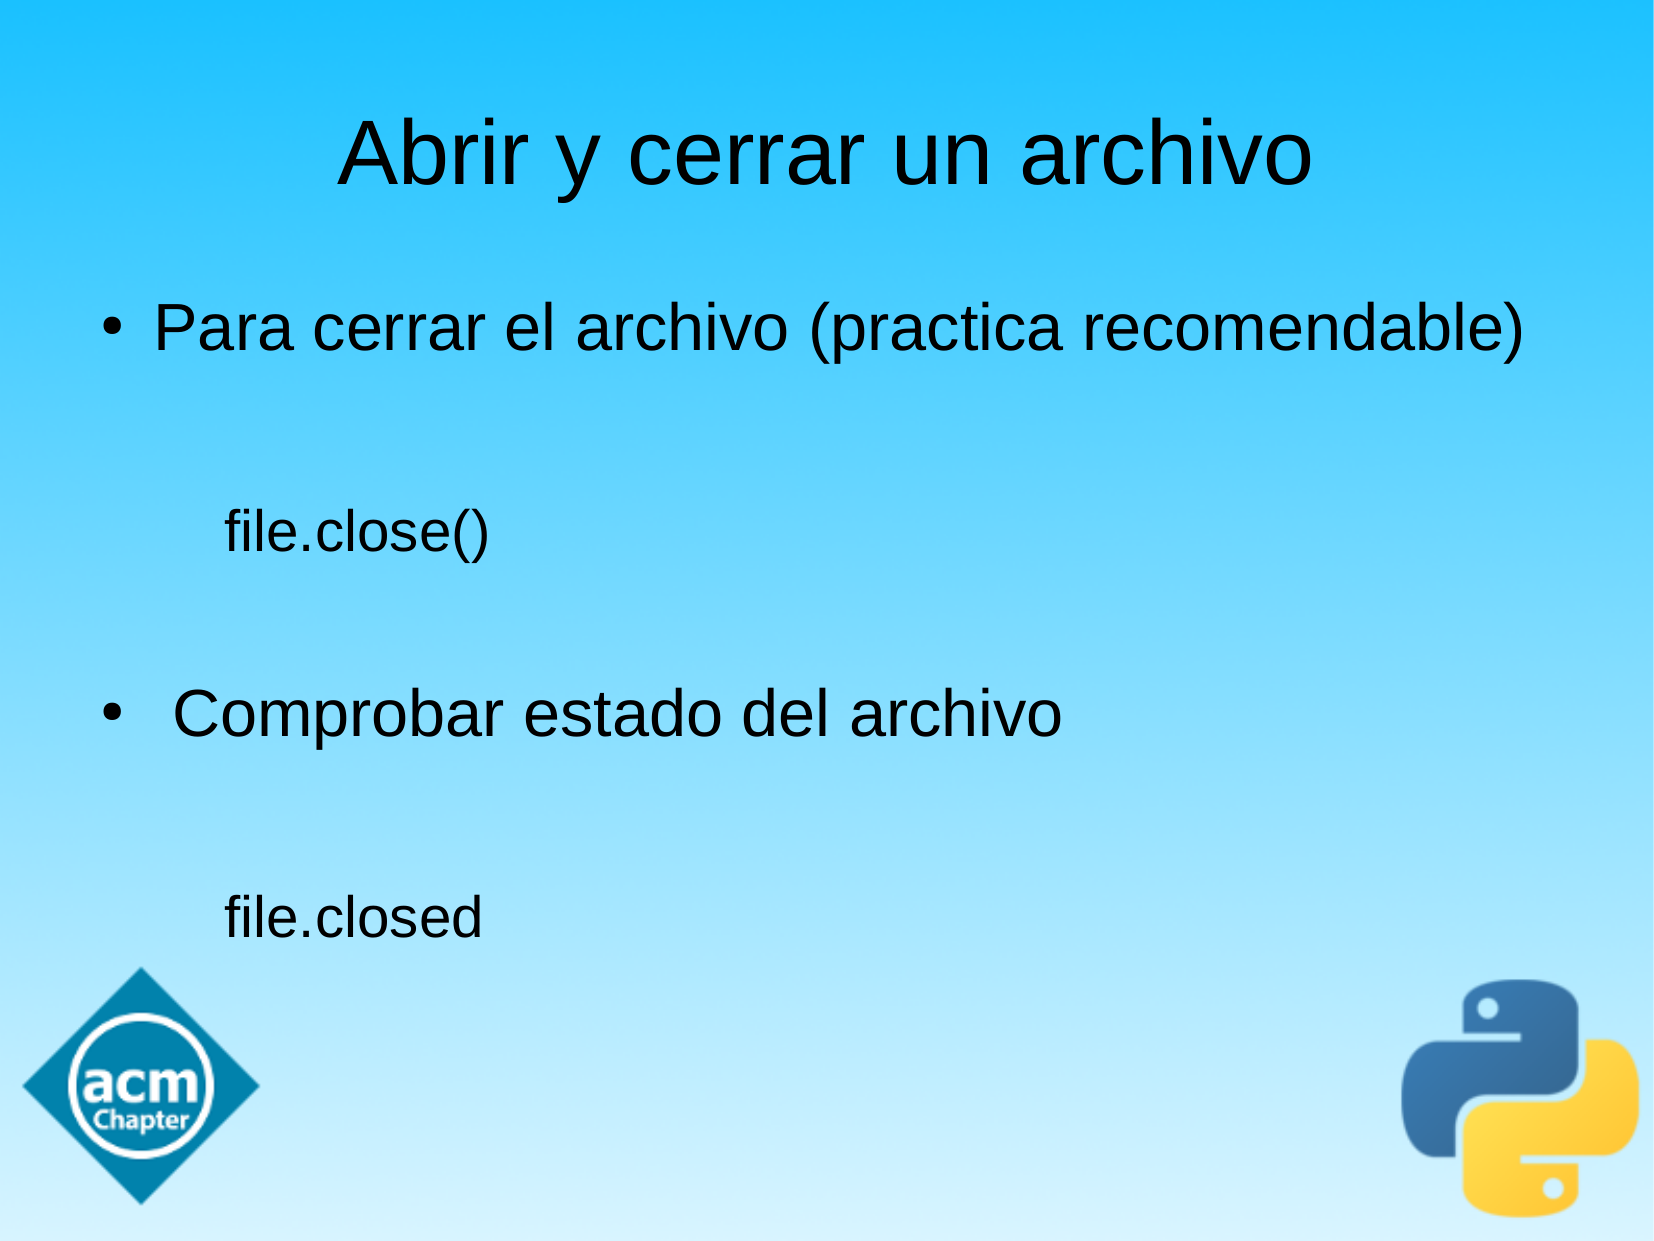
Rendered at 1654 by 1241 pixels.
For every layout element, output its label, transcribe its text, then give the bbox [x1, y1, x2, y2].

title Abrir y cerrar un archivo [82, 49, 1571, 257]
picture [0, 0, 1654, 1241]
list Para cerrar el archivo (practica recomendable) file.close() Comprobar estado del archivo file.closed [82, 290, 1571, 1010]
